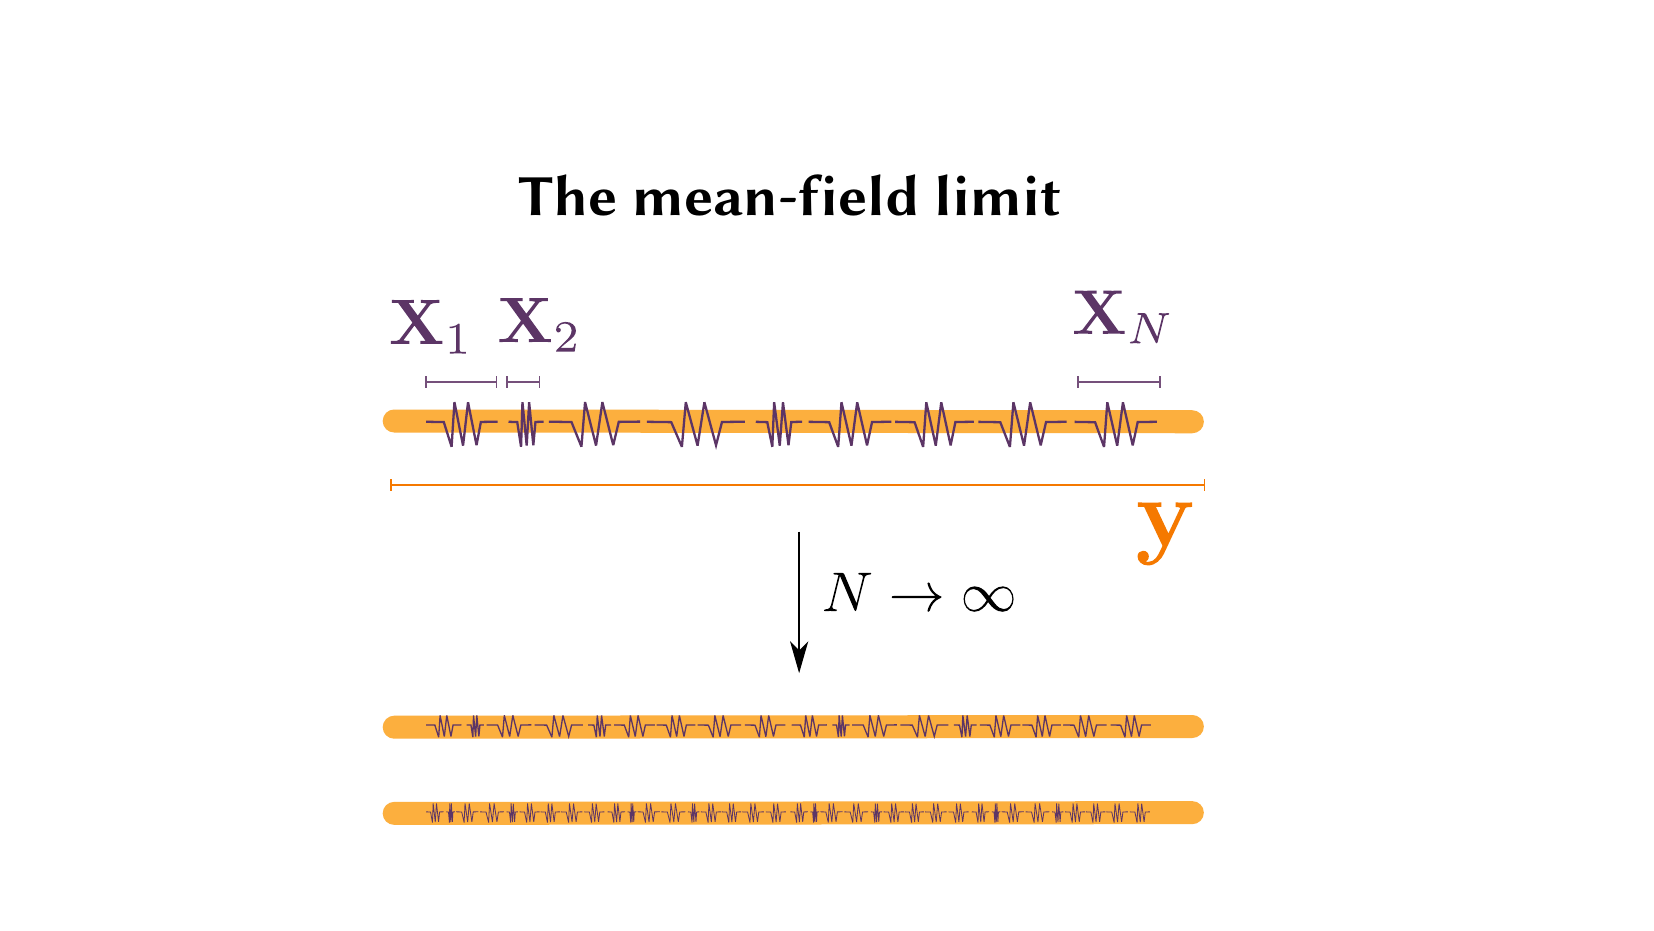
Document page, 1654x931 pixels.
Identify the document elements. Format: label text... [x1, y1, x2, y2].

picture [382, 288, 1206, 826]
text_box The mean-field limit [503, 156, 1076, 238]
